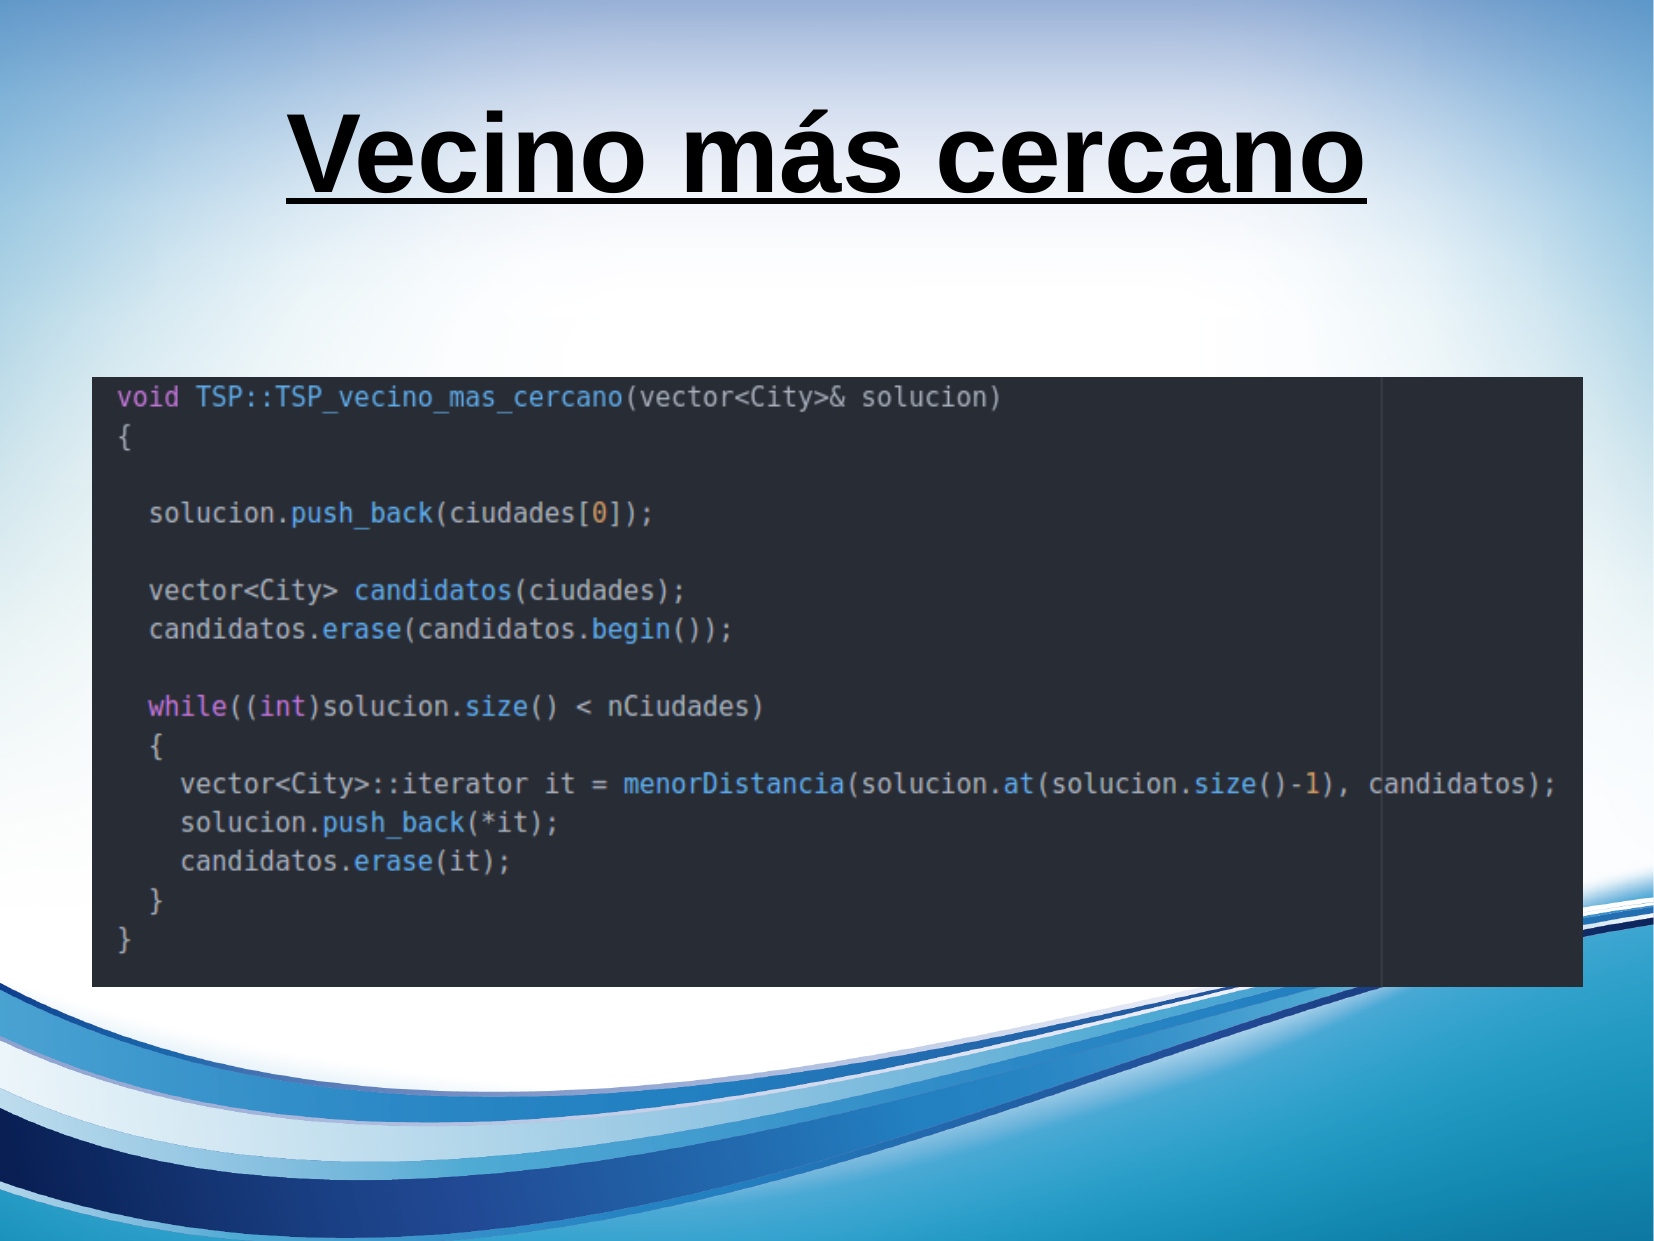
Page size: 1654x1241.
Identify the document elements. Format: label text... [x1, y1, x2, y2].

picture [0, 0, 1654, 1241]
title Vecino más cercano [82, 49, 1571, 257]
